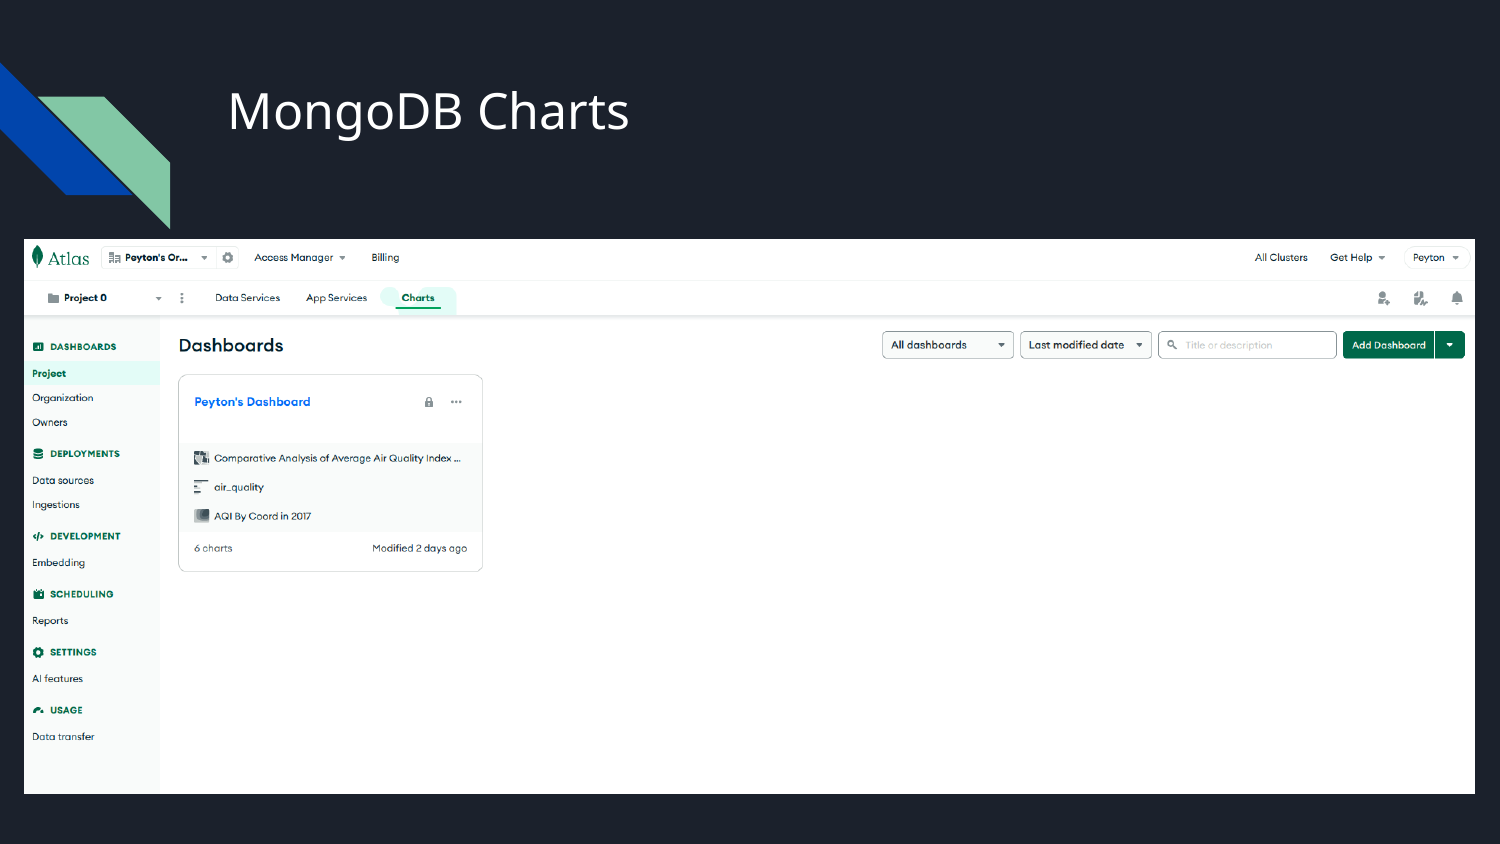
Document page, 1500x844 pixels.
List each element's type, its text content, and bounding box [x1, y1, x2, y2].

picture [24, 239, 1475, 794]
title MongoDB Charts [212, 64, 1368, 215]
